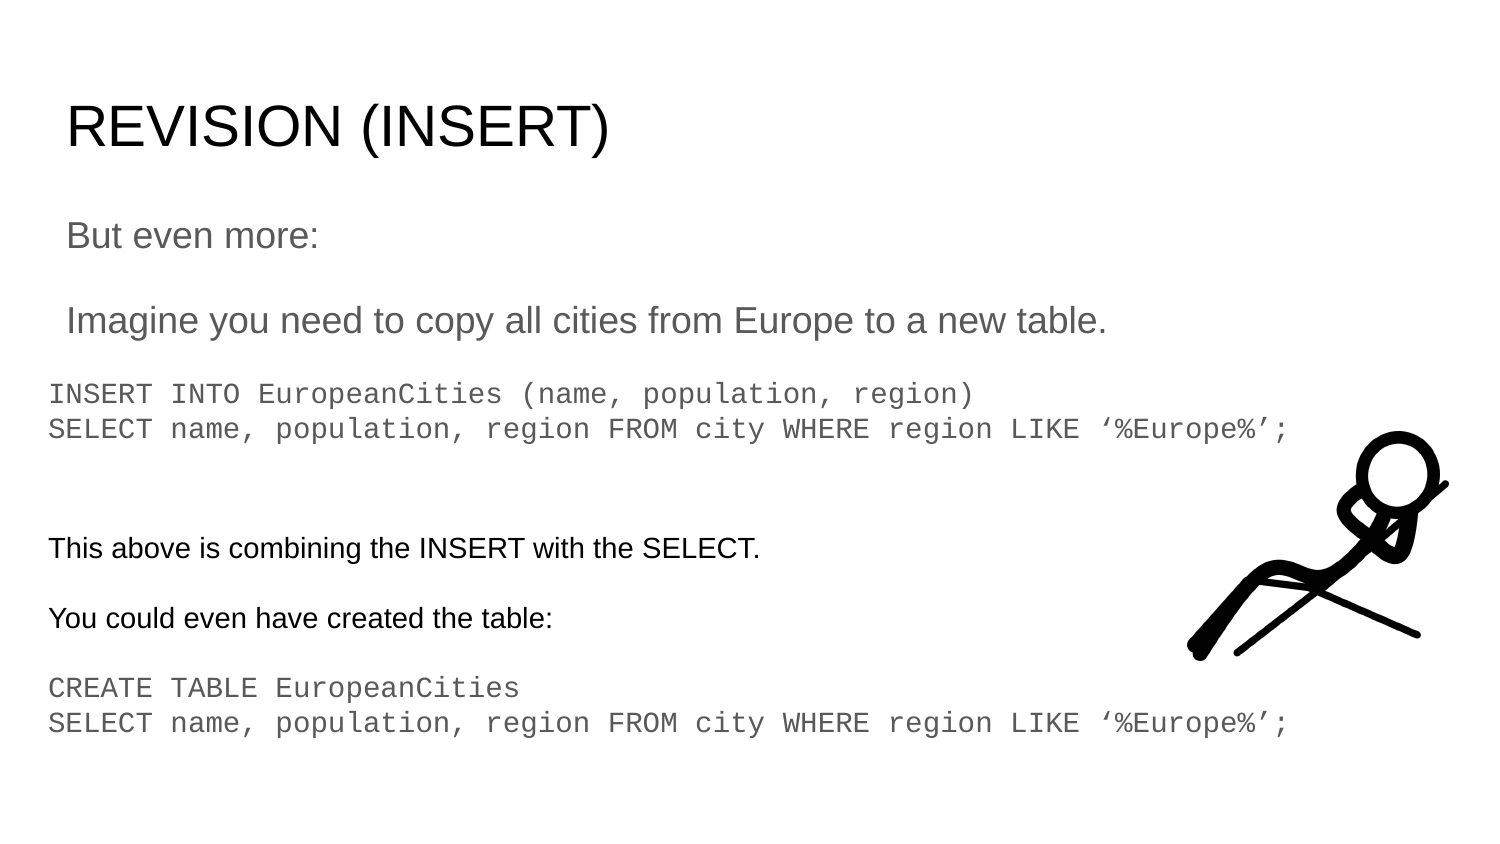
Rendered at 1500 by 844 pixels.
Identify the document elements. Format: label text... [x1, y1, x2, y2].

text_box INSERT INTO EuropeanCities (name, population, region) SELECT name, population, region FROM city WHERE region LIKE ‘%Europe%’; This above is combining the INSERT with the SELECT. You could even have created the table: CREATE TABLE EuropeanCities SELECT name, population, region FROM city WHERE region LIKE ‘%Europe%’; [33, 358, 1431, 485]
list But even more: Imagine you need to copy all cities from Europe to a new table. [51, 189, 1449, 383]
title REVISION (INSERT) [51, 72, 1449, 167]
picture [1187, 431, 1449, 661]
